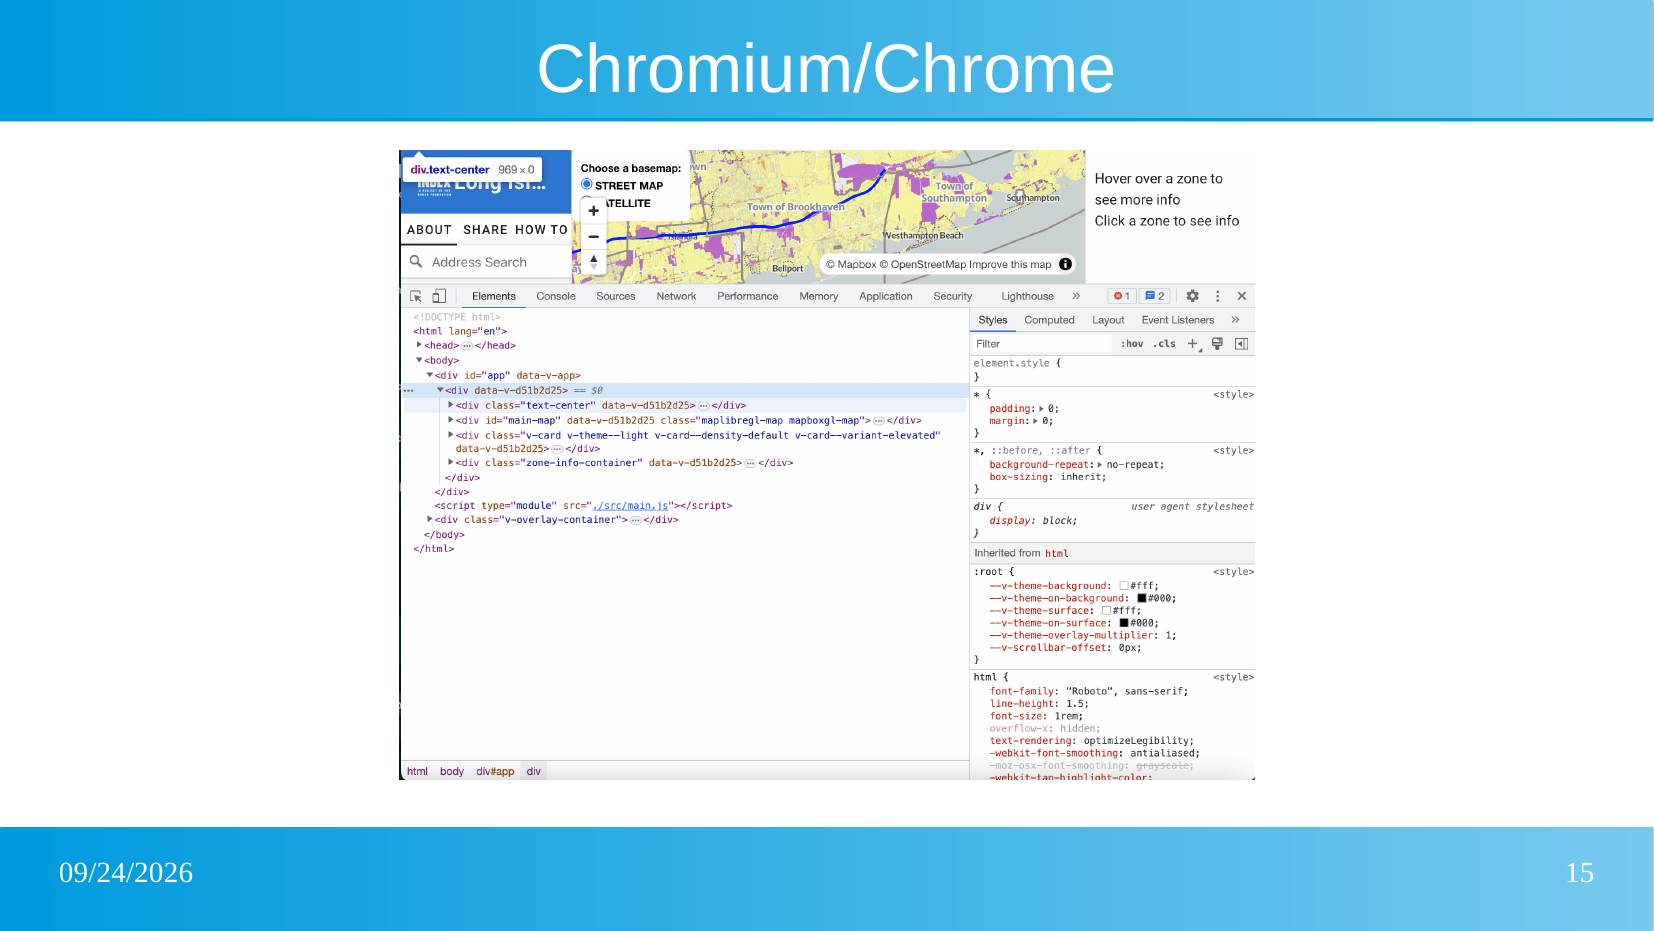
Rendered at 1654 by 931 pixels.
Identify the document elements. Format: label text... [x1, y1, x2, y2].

title Chromium/Chrome [59, 29, 1595, 108]
picture [399, 150, 1255, 780]
